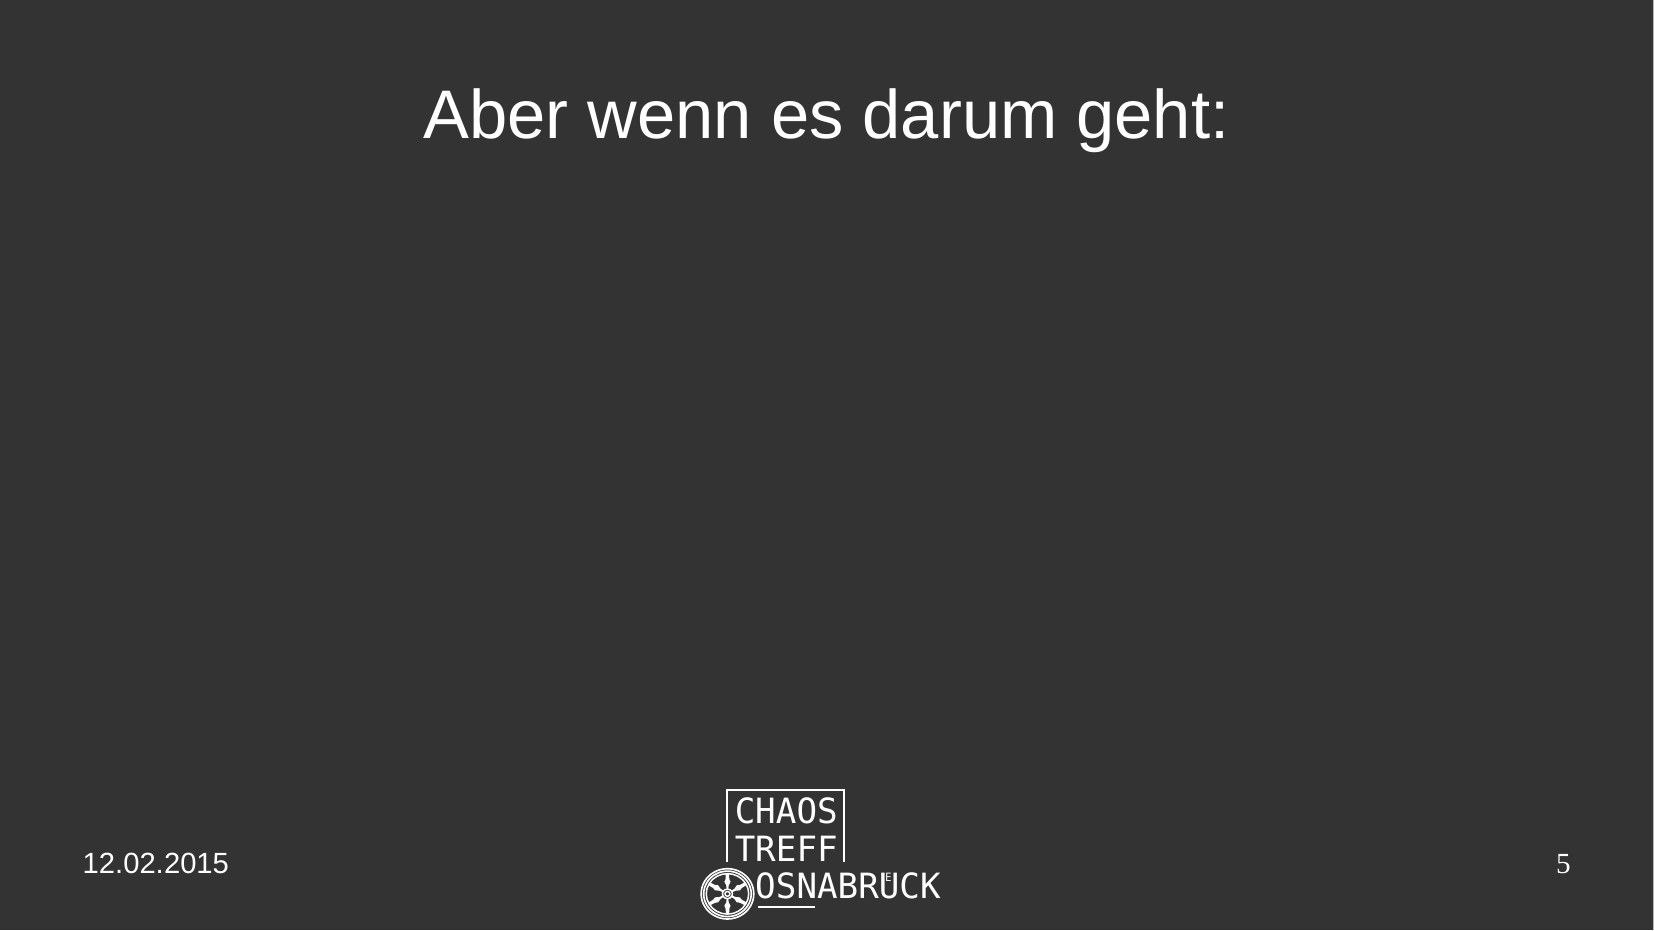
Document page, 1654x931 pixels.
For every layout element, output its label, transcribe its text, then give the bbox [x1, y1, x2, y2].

title Aber wenn es darum geht: [82, 37, 1571, 193]
